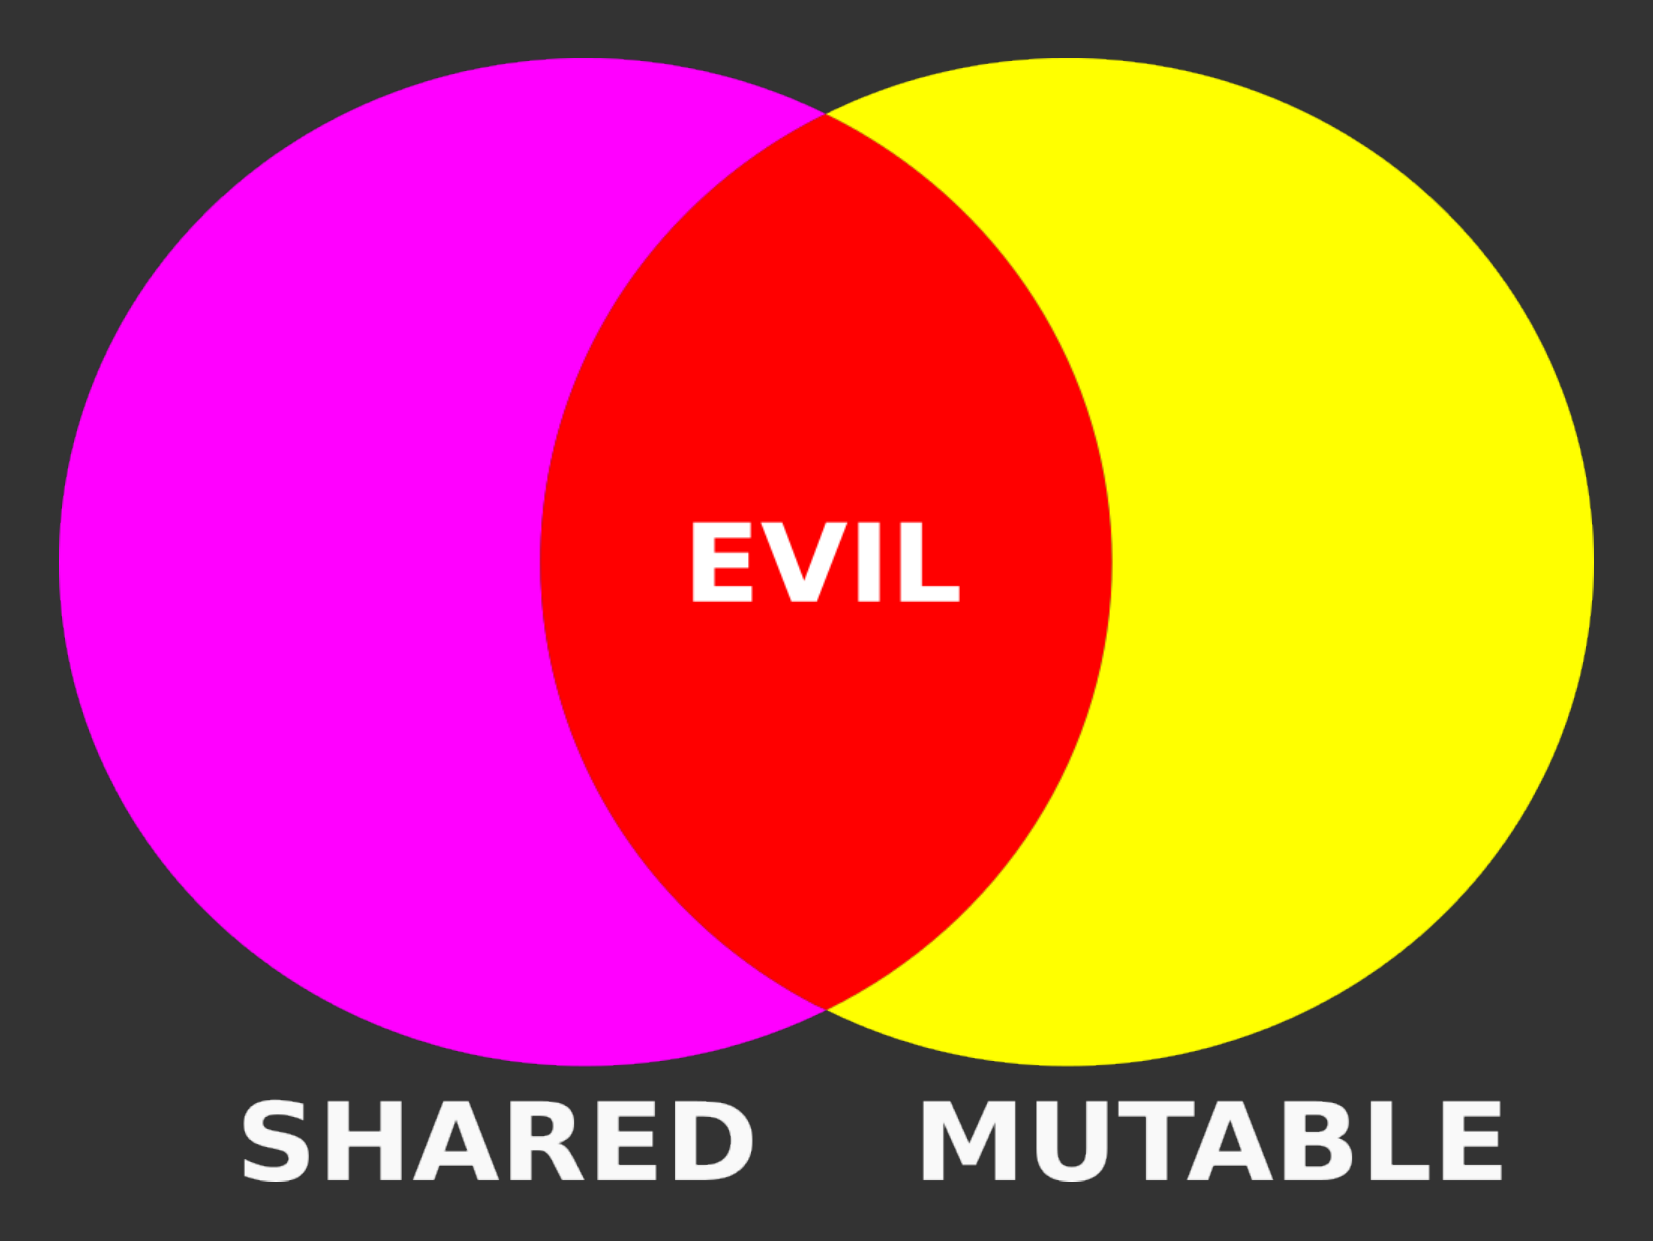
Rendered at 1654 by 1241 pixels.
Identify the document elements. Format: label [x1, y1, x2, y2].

picture [59, 58, 1594, 1182]
